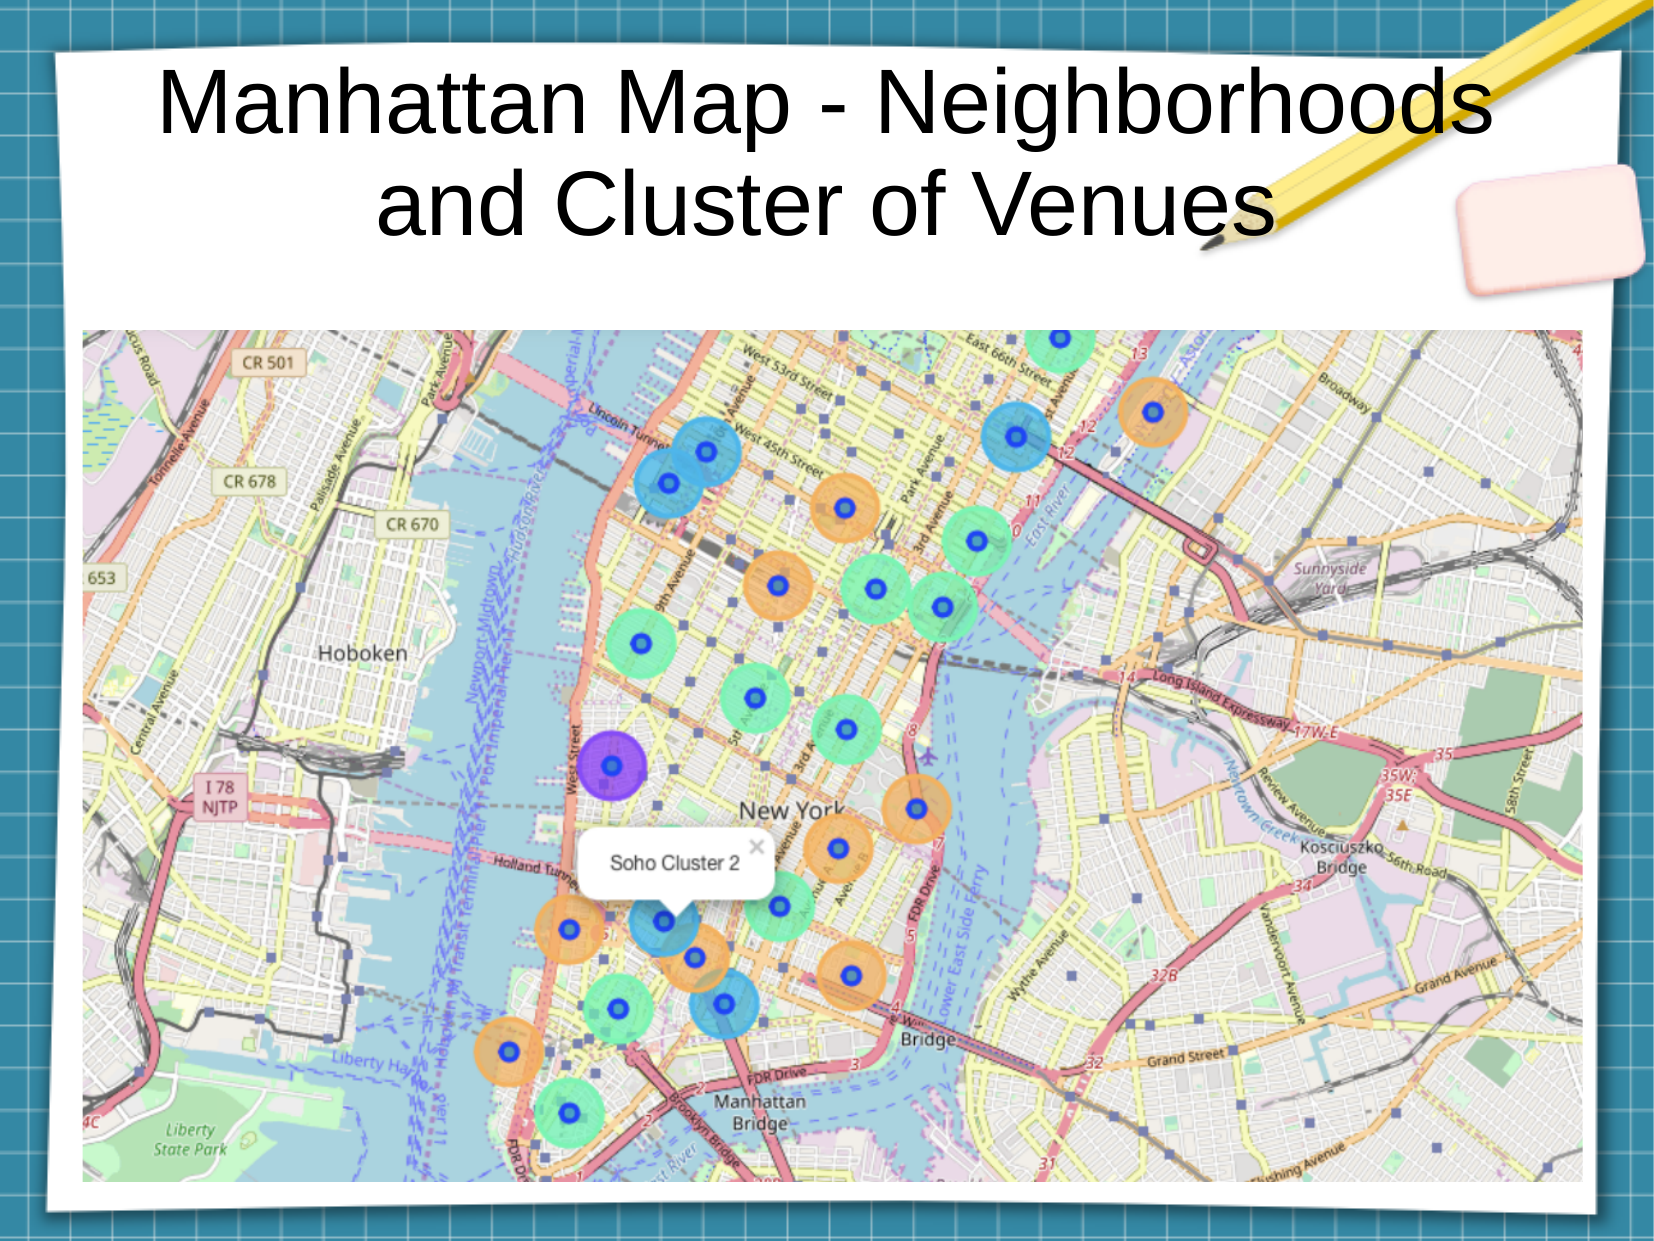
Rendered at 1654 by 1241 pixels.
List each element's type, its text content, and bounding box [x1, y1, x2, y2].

picture [0, 0, 1654, 1241]
title Manhattan Map - Neighborhoods and Cluster of Venues [82, 49, 1571, 257]
